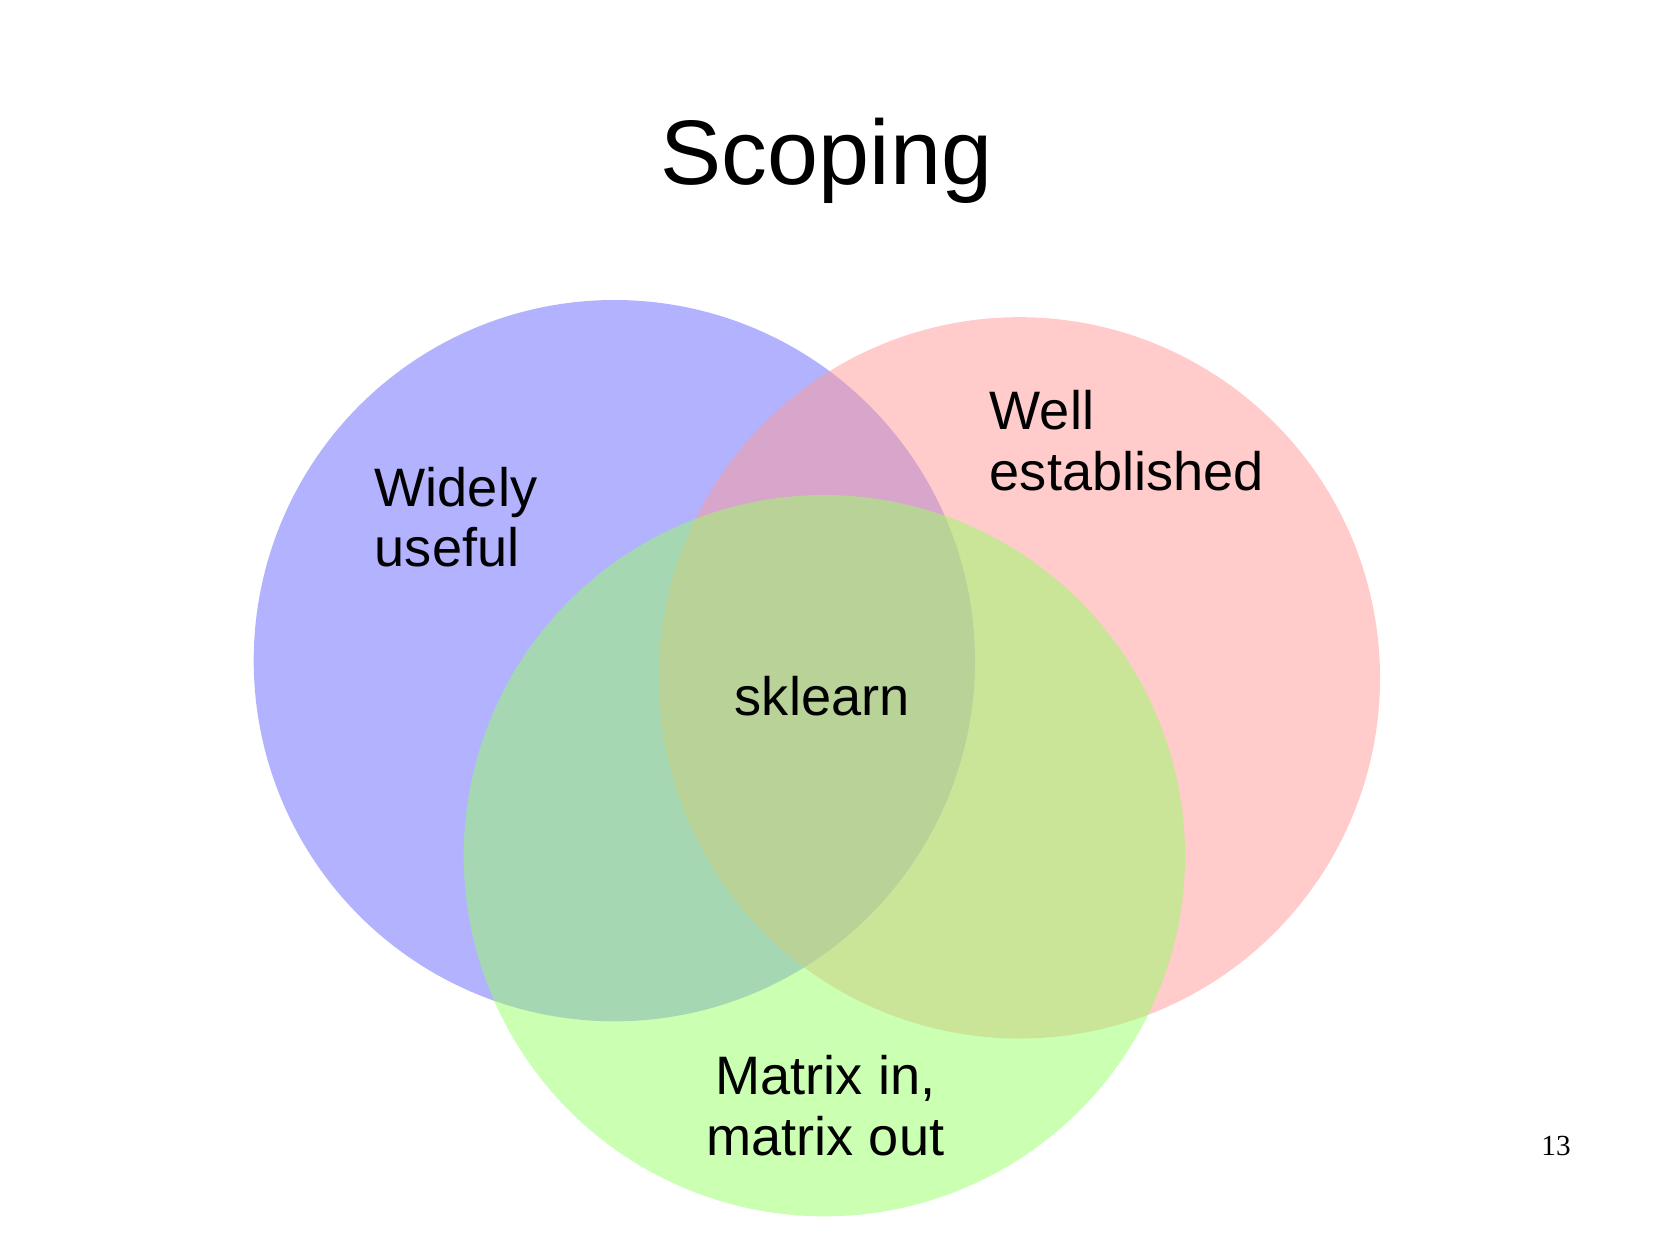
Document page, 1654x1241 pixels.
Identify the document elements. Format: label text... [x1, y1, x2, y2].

text_box Well established [975, 373, 1306, 511]
text_box Widely useful [360, 450, 553, 587]
text_box [253, 300, 1381, 1217]
text_box sklearn [720, 659, 1006, 736]
title Scoping [82, 49, 1571, 257]
text_box Matrix in, matrix out [691, 1038, 962, 1175]
